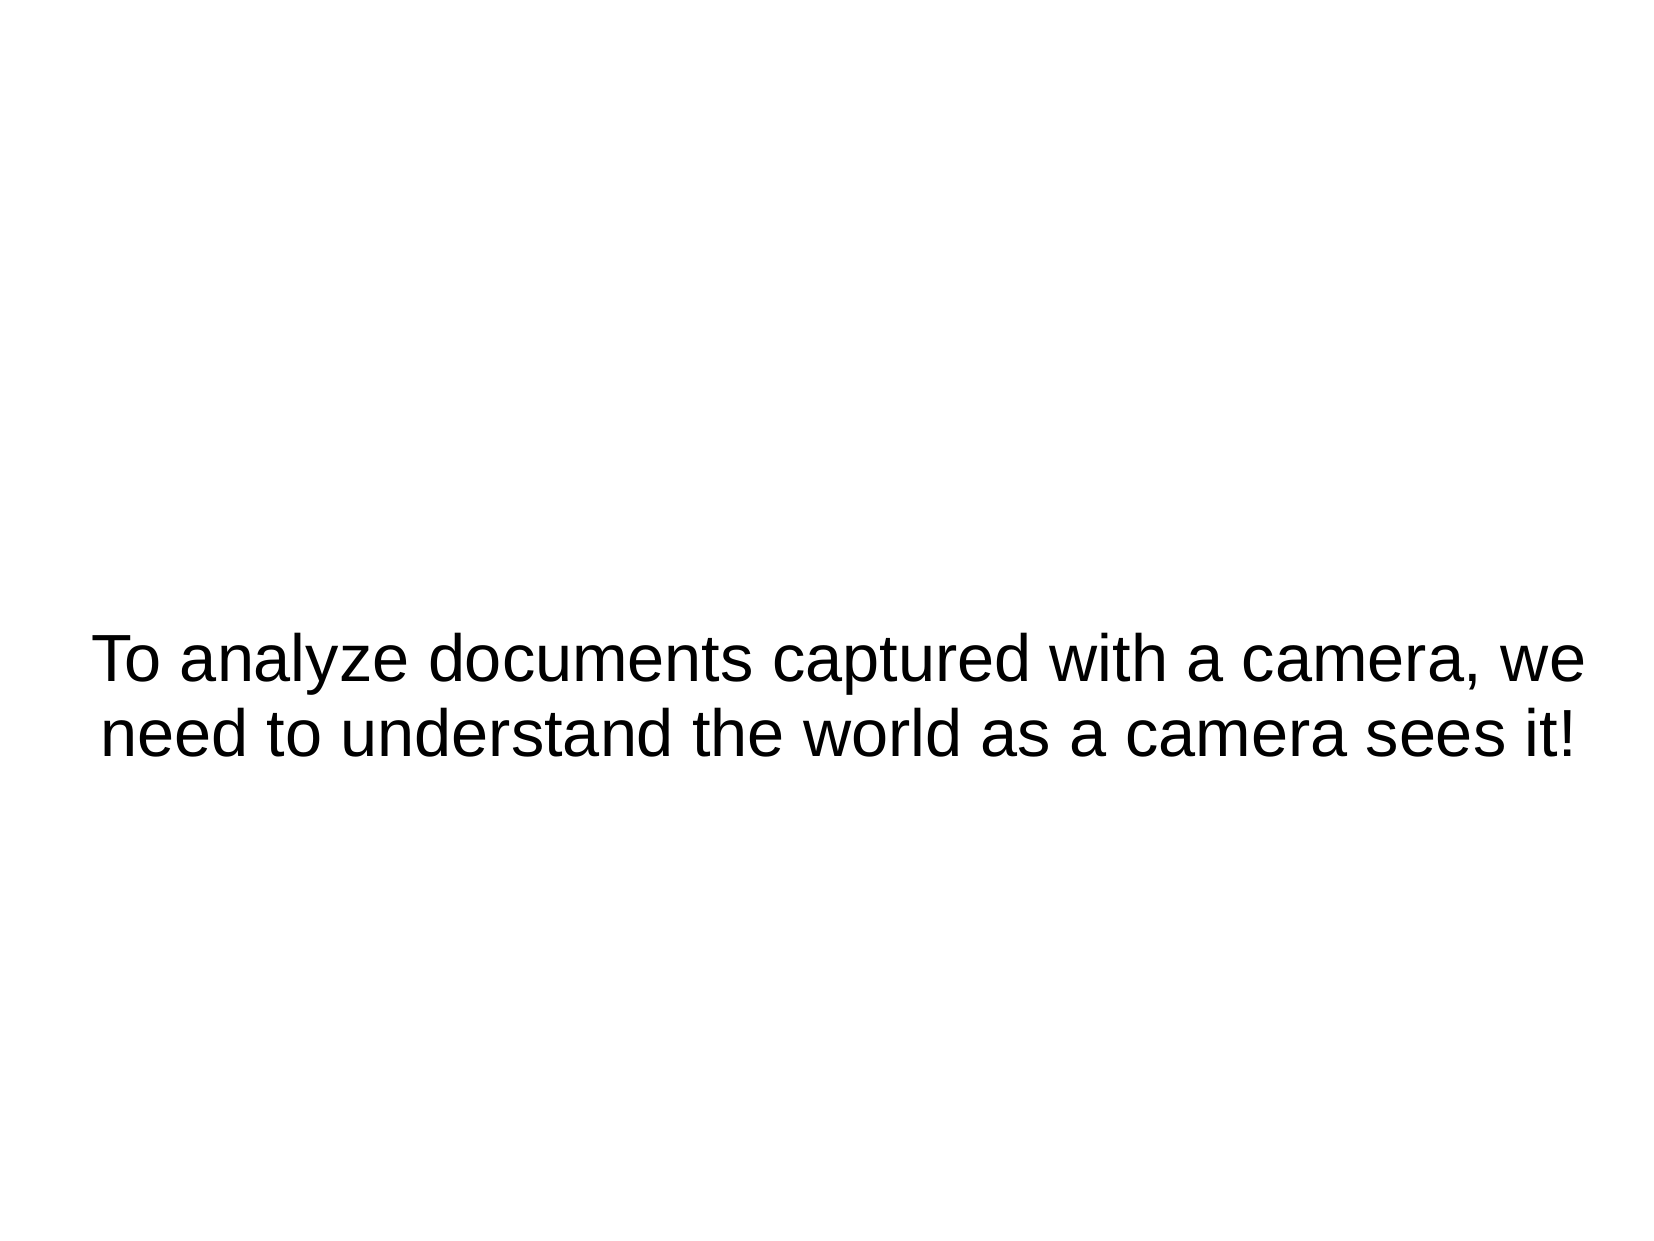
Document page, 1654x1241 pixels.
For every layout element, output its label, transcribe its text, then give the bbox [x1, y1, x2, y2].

subtitle To analyze documents captured with a camera, we need to understand the world as a camera sees it! [25, 233, 1654, 1158]
